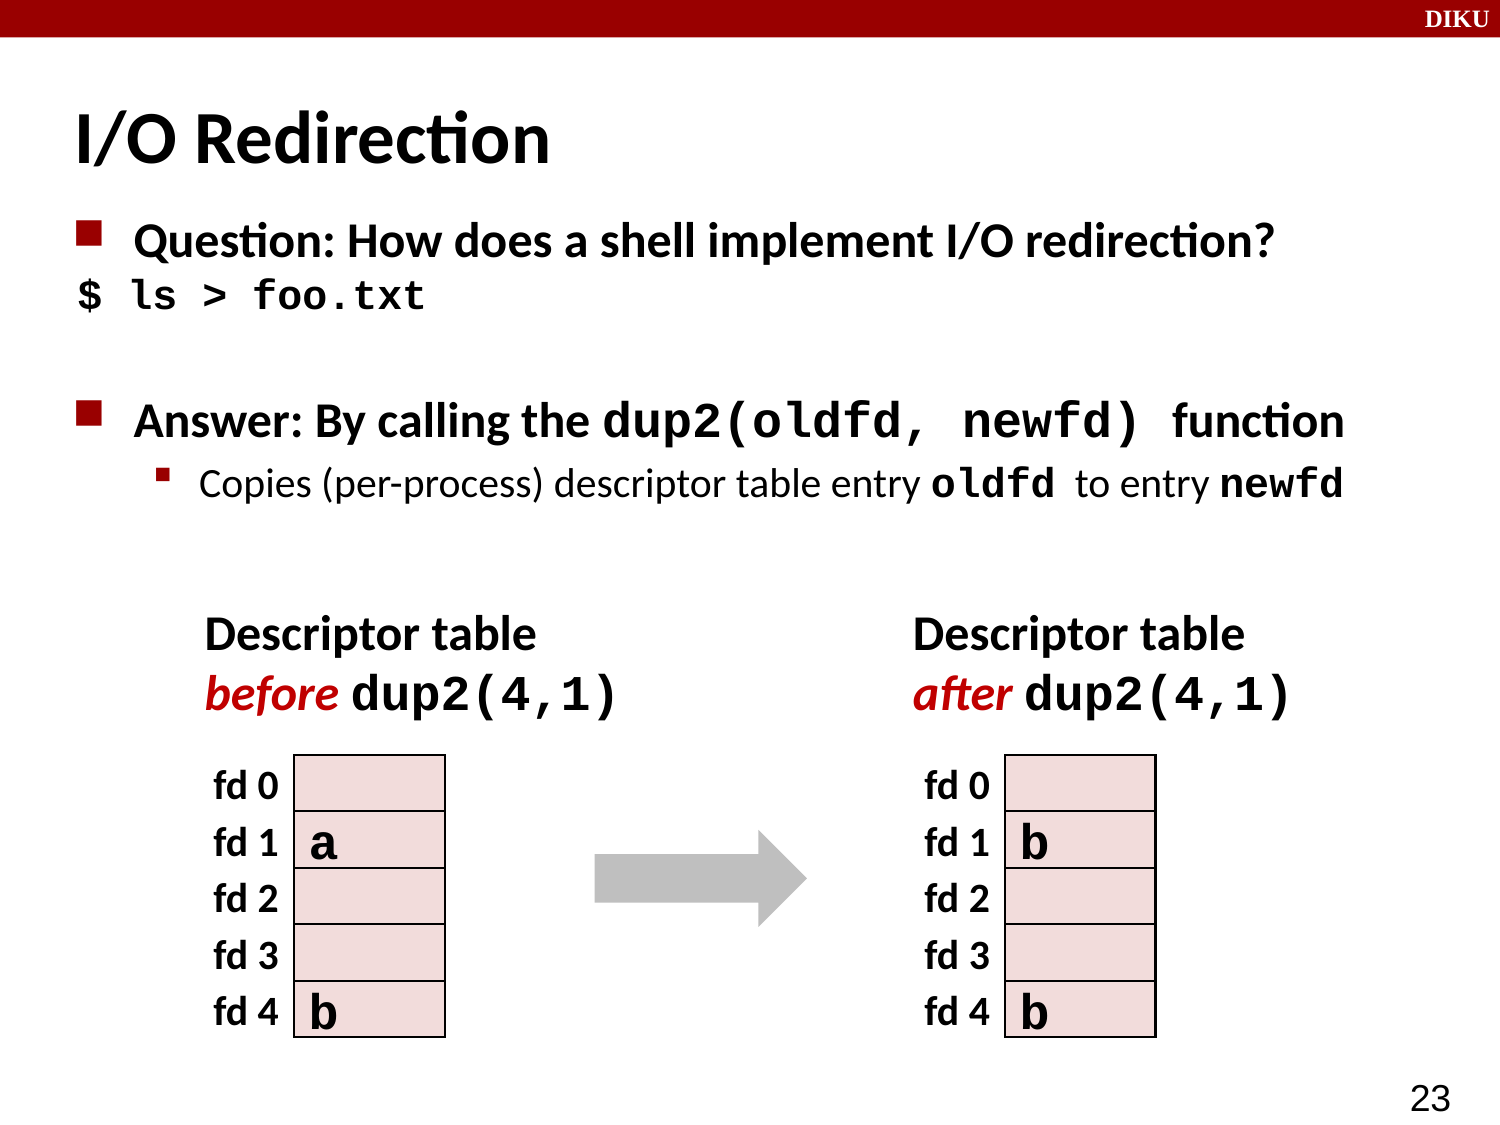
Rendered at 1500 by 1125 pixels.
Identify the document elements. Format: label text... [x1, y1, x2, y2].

text_box fd 1 [143, 811, 294, 867]
text_box [1005, 754, 1156, 811]
text_box [294, 754, 445, 811]
text_box fd 3 [854, 924, 1005, 980]
text_box fd 2 [854, 867, 1005, 924]
text_box Descriptor table after dup2(4,1) [898, 593, 1309, 728]
text_box [1005, 867, 1156, 980]
text_box Descriptor table before dup2(4,1) [189, 593, 636, 728]
text_box fd 3 [143, 924, 294, 980]
text_box b [1005, 980, 1156, 1038]
text_box fd 2 [143, 867, 294, 924]
text_box fd 4 [143, 980, 294, 1038]
text_box fd 4 [854, 980, 1005, 1038]
text_box fd 1 [854, 811, 1005, 867]
text_box b [294, 980, 445, 1038]
text_box I/O Redirection [59, 71, 1306, 197]
text_box [594, 829, 807, 927]
text_box fd 0 [143, 754, 294, 811]
text_box a [294, 811, 445, 867]
text_box b [1005, 811, 1156, 867]
text_box [294, 867, 445, 980]
text_box Question: How does a shell implement I/O redirection? $ ls > foo.txt Answer: By calling the dup2(oldfd, newfd) function Copies (per-process) descriptor table entry oldfd to entry newfd [62, 200, 1425, 513]
text_box fd 0 [854, 754, 1005, 811]
